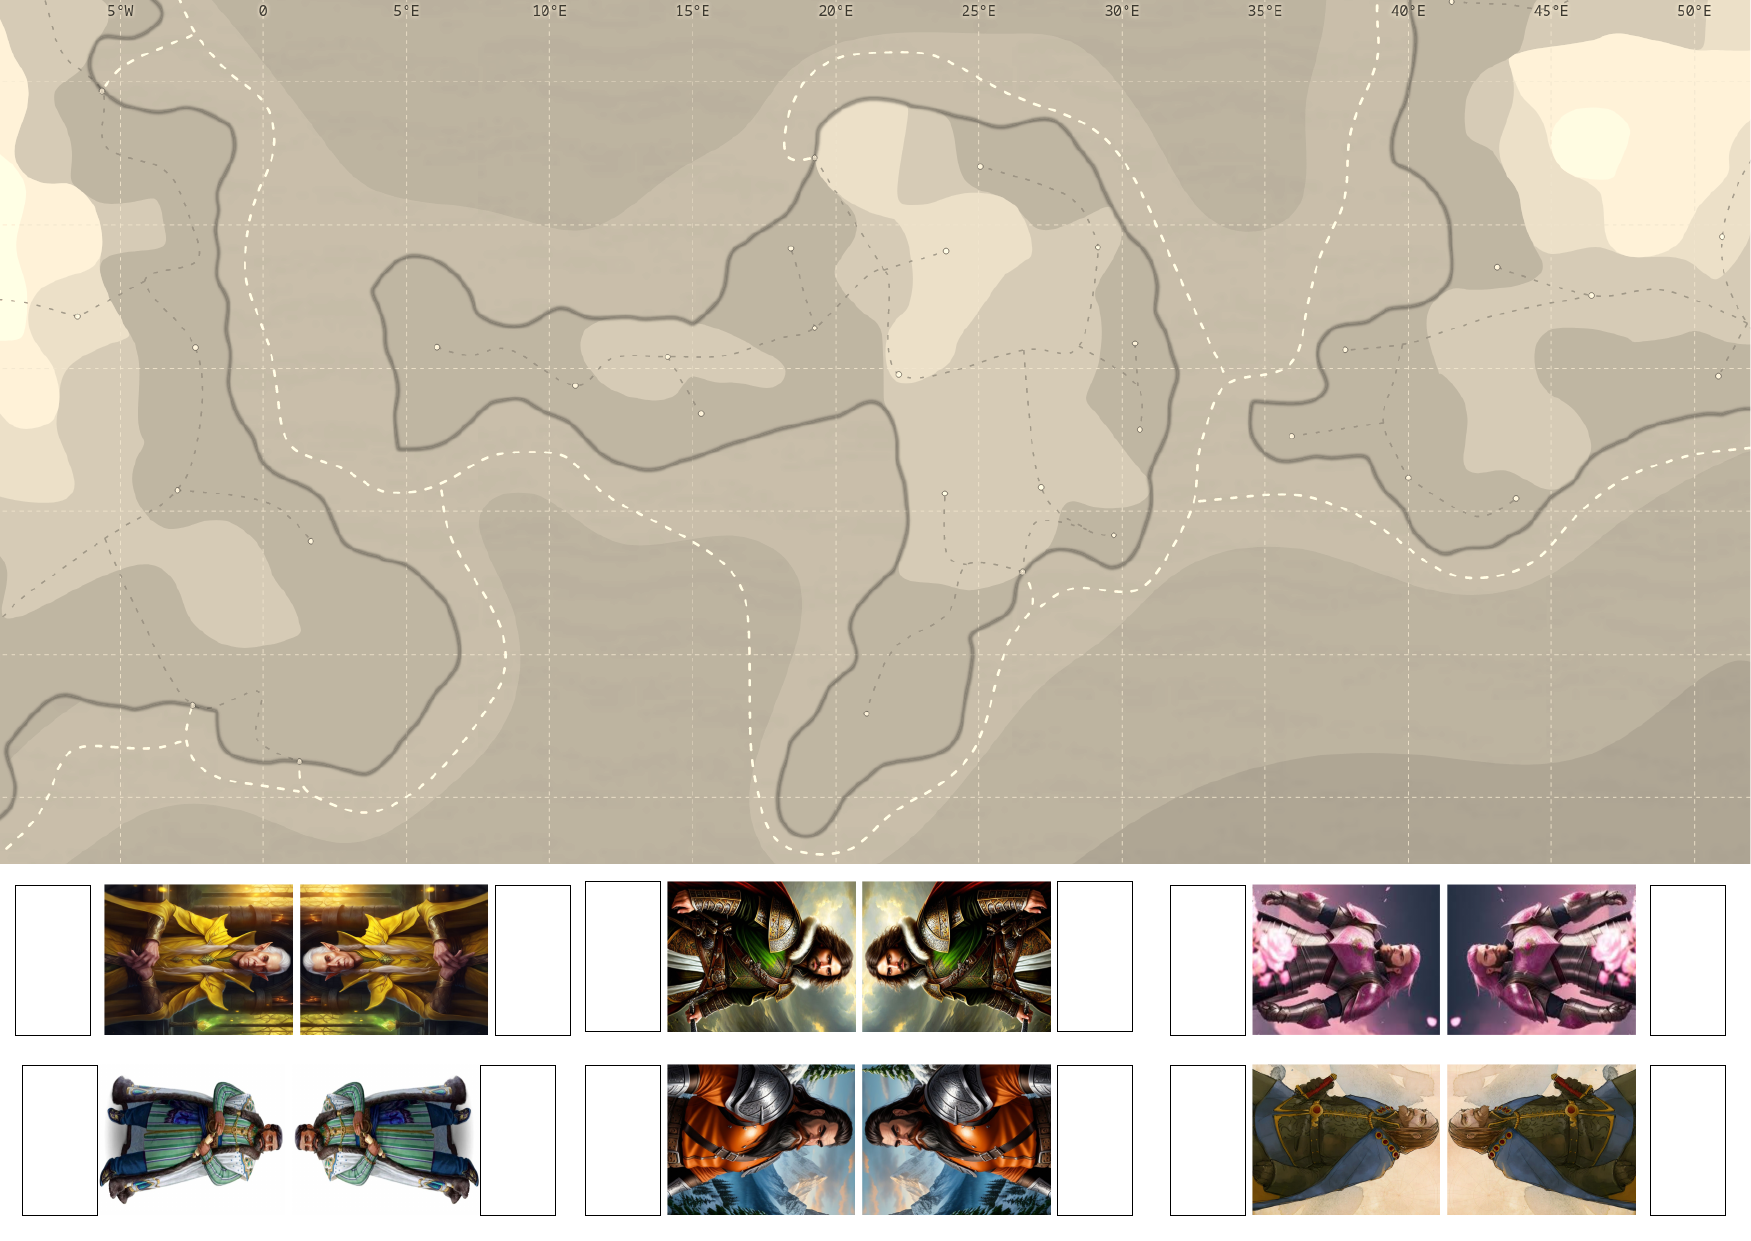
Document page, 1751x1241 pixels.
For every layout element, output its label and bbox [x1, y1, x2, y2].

picture [292, 1065, 480, 1216]
picture [862, 881, 1051, 1032]
picture [667, 881, 856, 1032]
picture [1447, 885, 1636, 1036]
picture [1447, 1065, 1636, 1216]
picture [1252, 1065, 1440, 1216]
picture [862, 1065, 1051, 1216]
picture [0, 0, 1751, 864]
picture [104, 885, 293, 1036]
picture [667, 1065, 855, 1216]
picture [1252, 885, 1440, 1036]
picture [98, 1065, 285, 1216]
picture [300, 885, 488, 1036]
